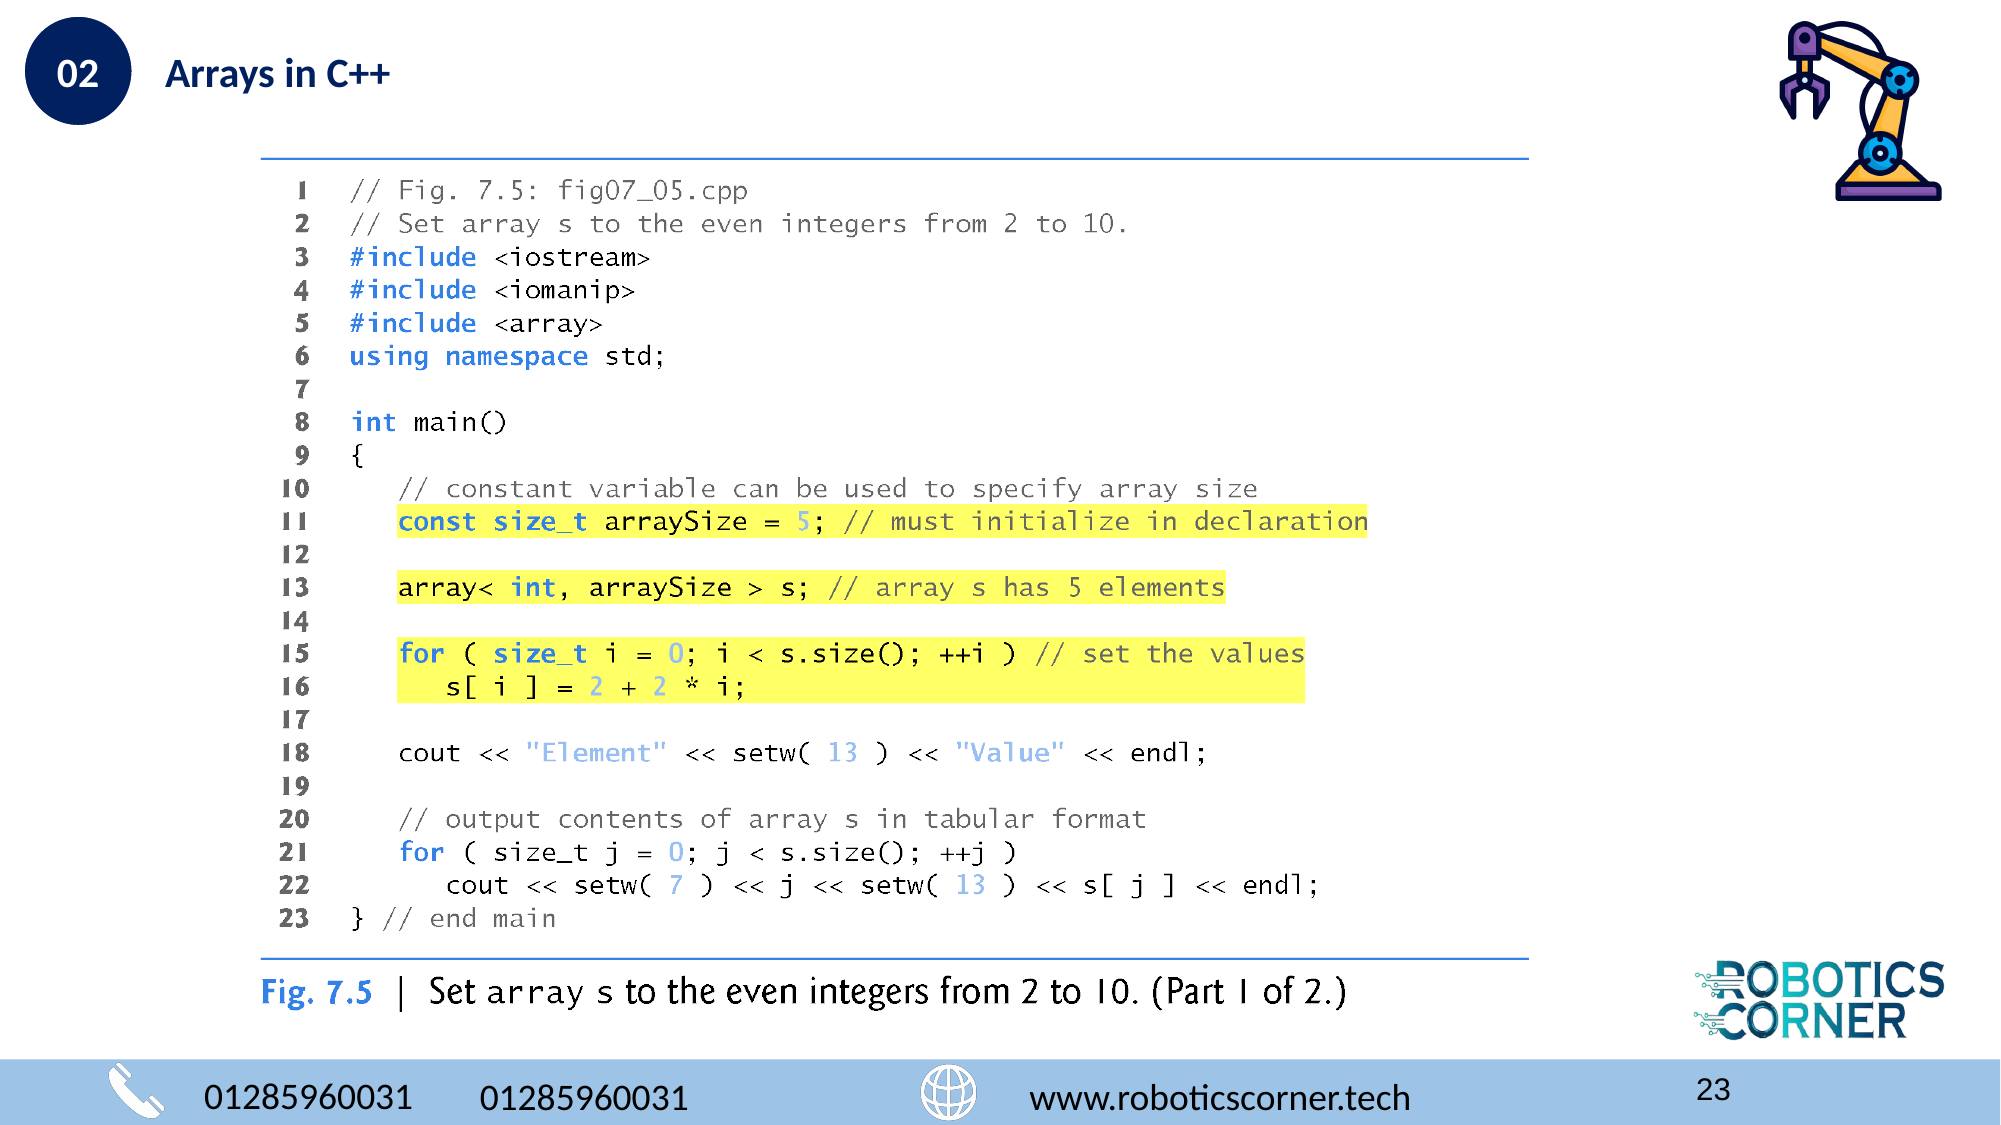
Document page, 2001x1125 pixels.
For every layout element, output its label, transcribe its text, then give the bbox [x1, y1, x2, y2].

picture [1771, 21, 1950, 201]
text_box Arrays in C++ [150, 38, 622, 103]
text_box <number> [1681, 1065, 1861, 1115]
picture [62, 127, 1953, 1125]
text_box 02 [22, 14, 134, 128]
